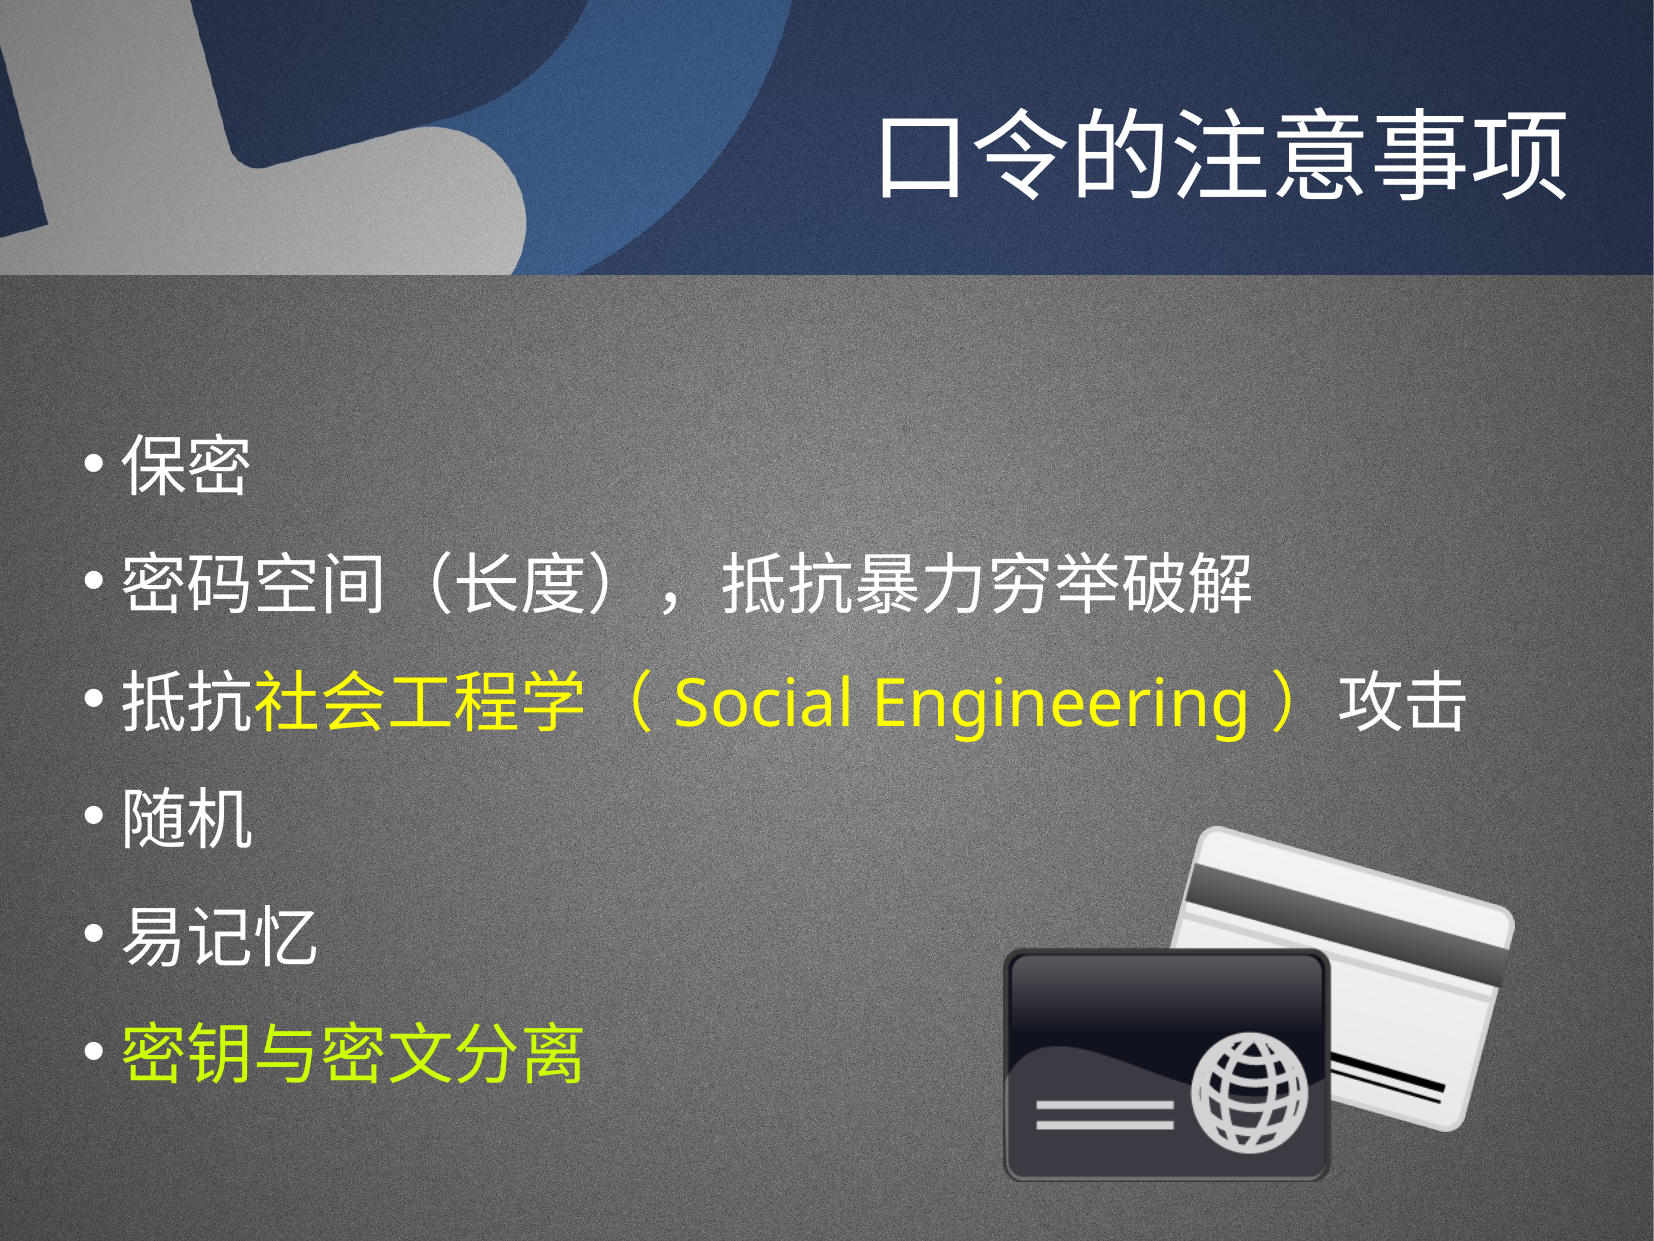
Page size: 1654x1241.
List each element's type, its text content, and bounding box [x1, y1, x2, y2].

picture [0, 0, 1654, 1241]
text_box [82, 49, 1571, 257]
list 保密 密码空间（长度），抵抗暴力穷举破解 抵抗社会工程学（Social Engineering）攻击 随机 易记忆 密钥与密文分离 [82, 413, 1571, 1010]
